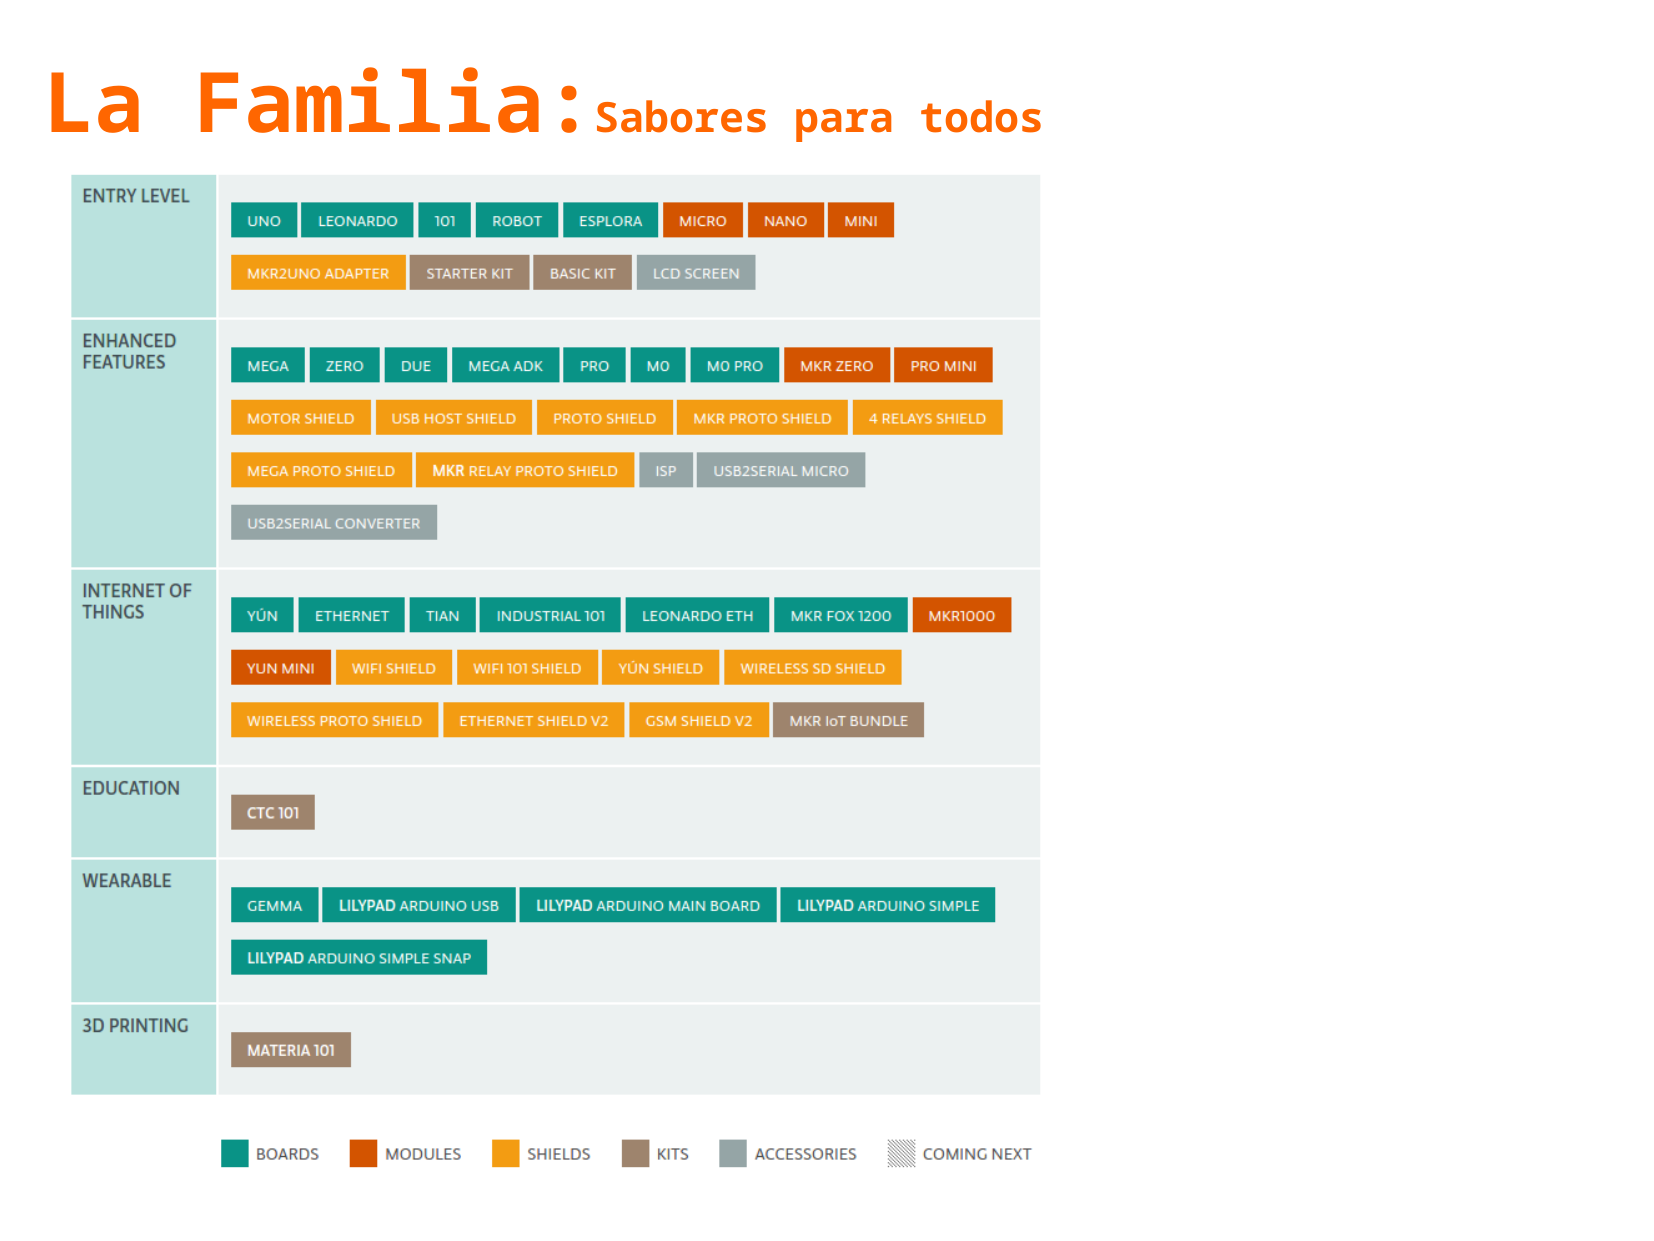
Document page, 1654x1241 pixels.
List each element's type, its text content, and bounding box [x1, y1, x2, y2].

picture [59, 199, 1059, 1181]
text_box La Familia:Sabores para todos [29, 35, 1642, 199]
